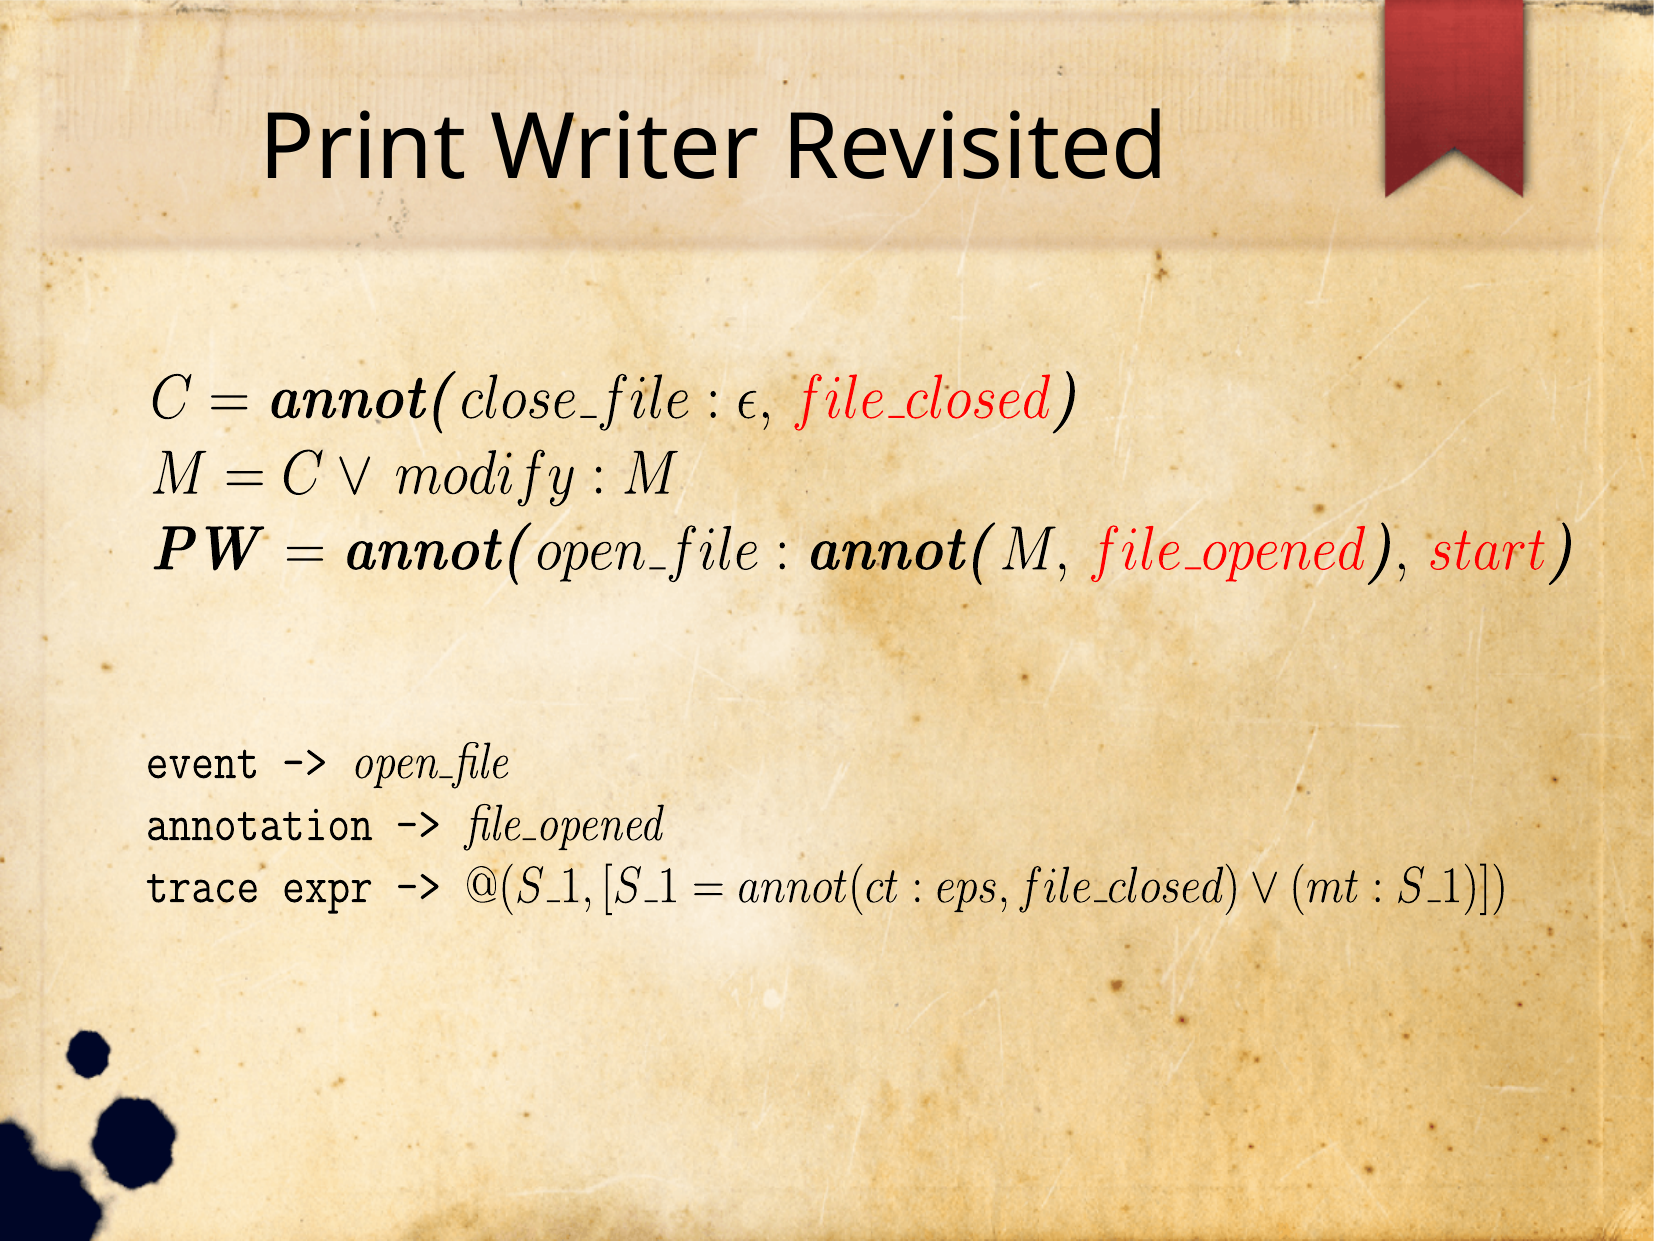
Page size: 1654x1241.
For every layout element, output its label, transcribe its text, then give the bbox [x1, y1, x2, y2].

picture [0, 0, 1654, 1241]
title Print Writer Revisited [82, 49, 1347, 237]
